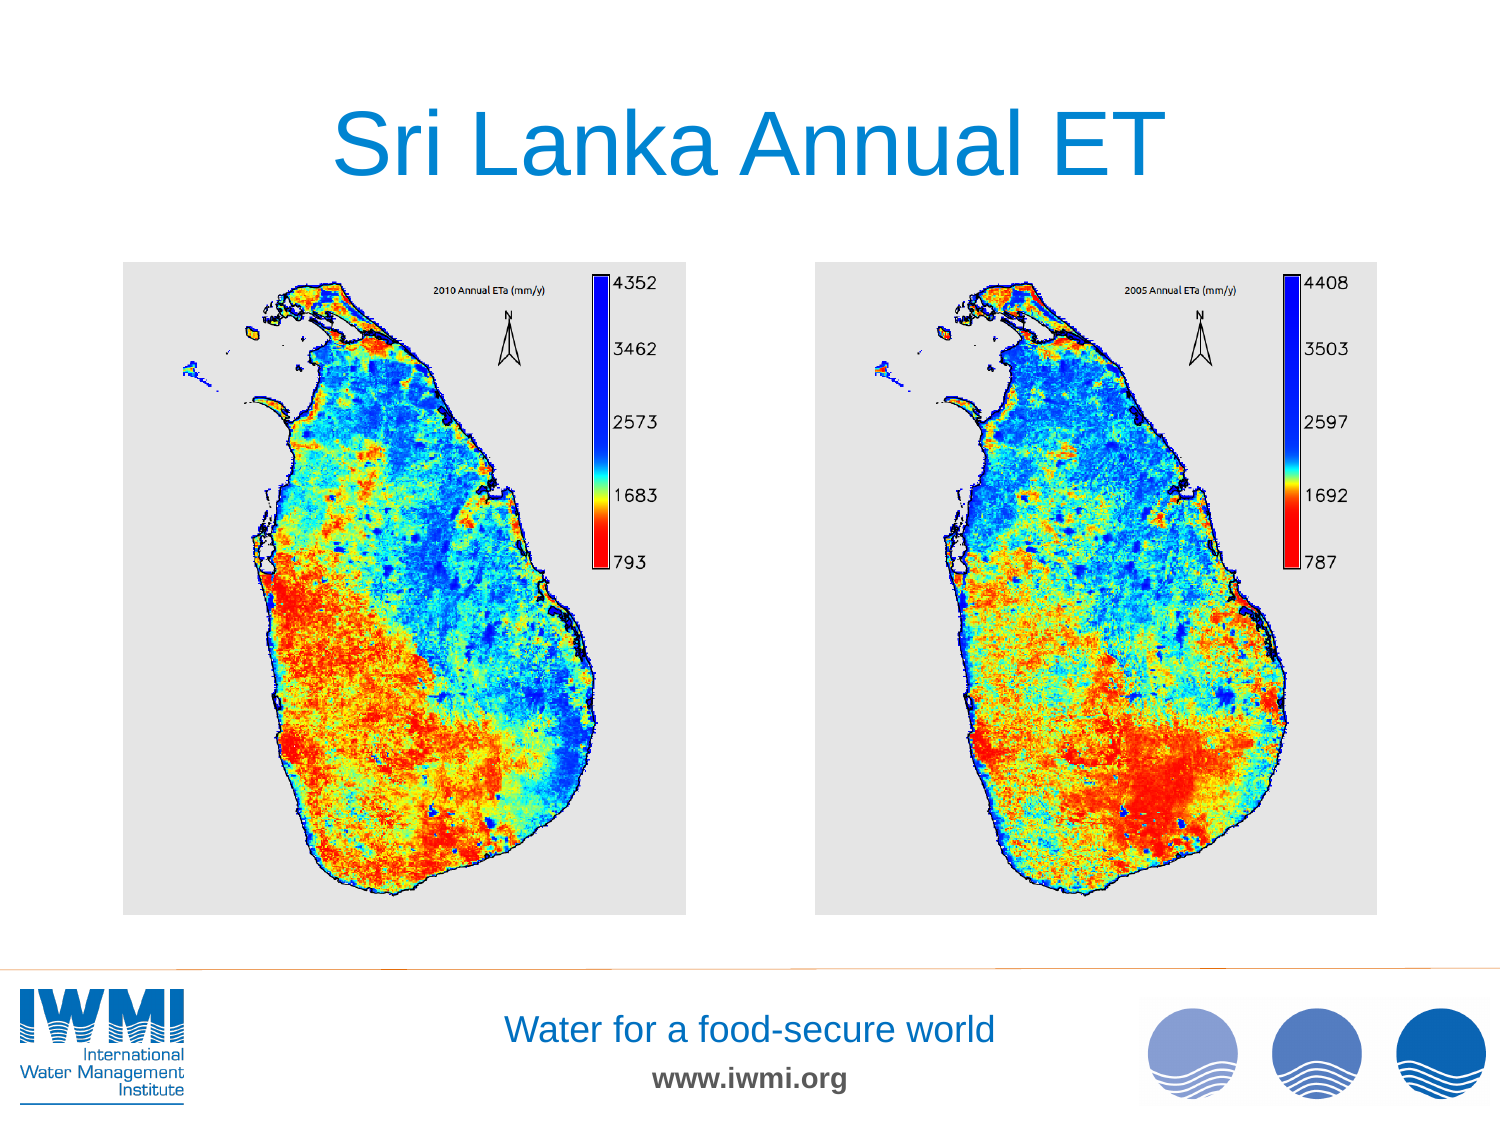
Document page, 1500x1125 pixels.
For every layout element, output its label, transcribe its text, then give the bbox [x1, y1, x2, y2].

picture [815, 262, 1377, 915]
picture [123, 262, 686, 915]
picture [20, 989, 184, 1105]
title Sri Lanka Annual ET [75, 76, 1426, 202]
